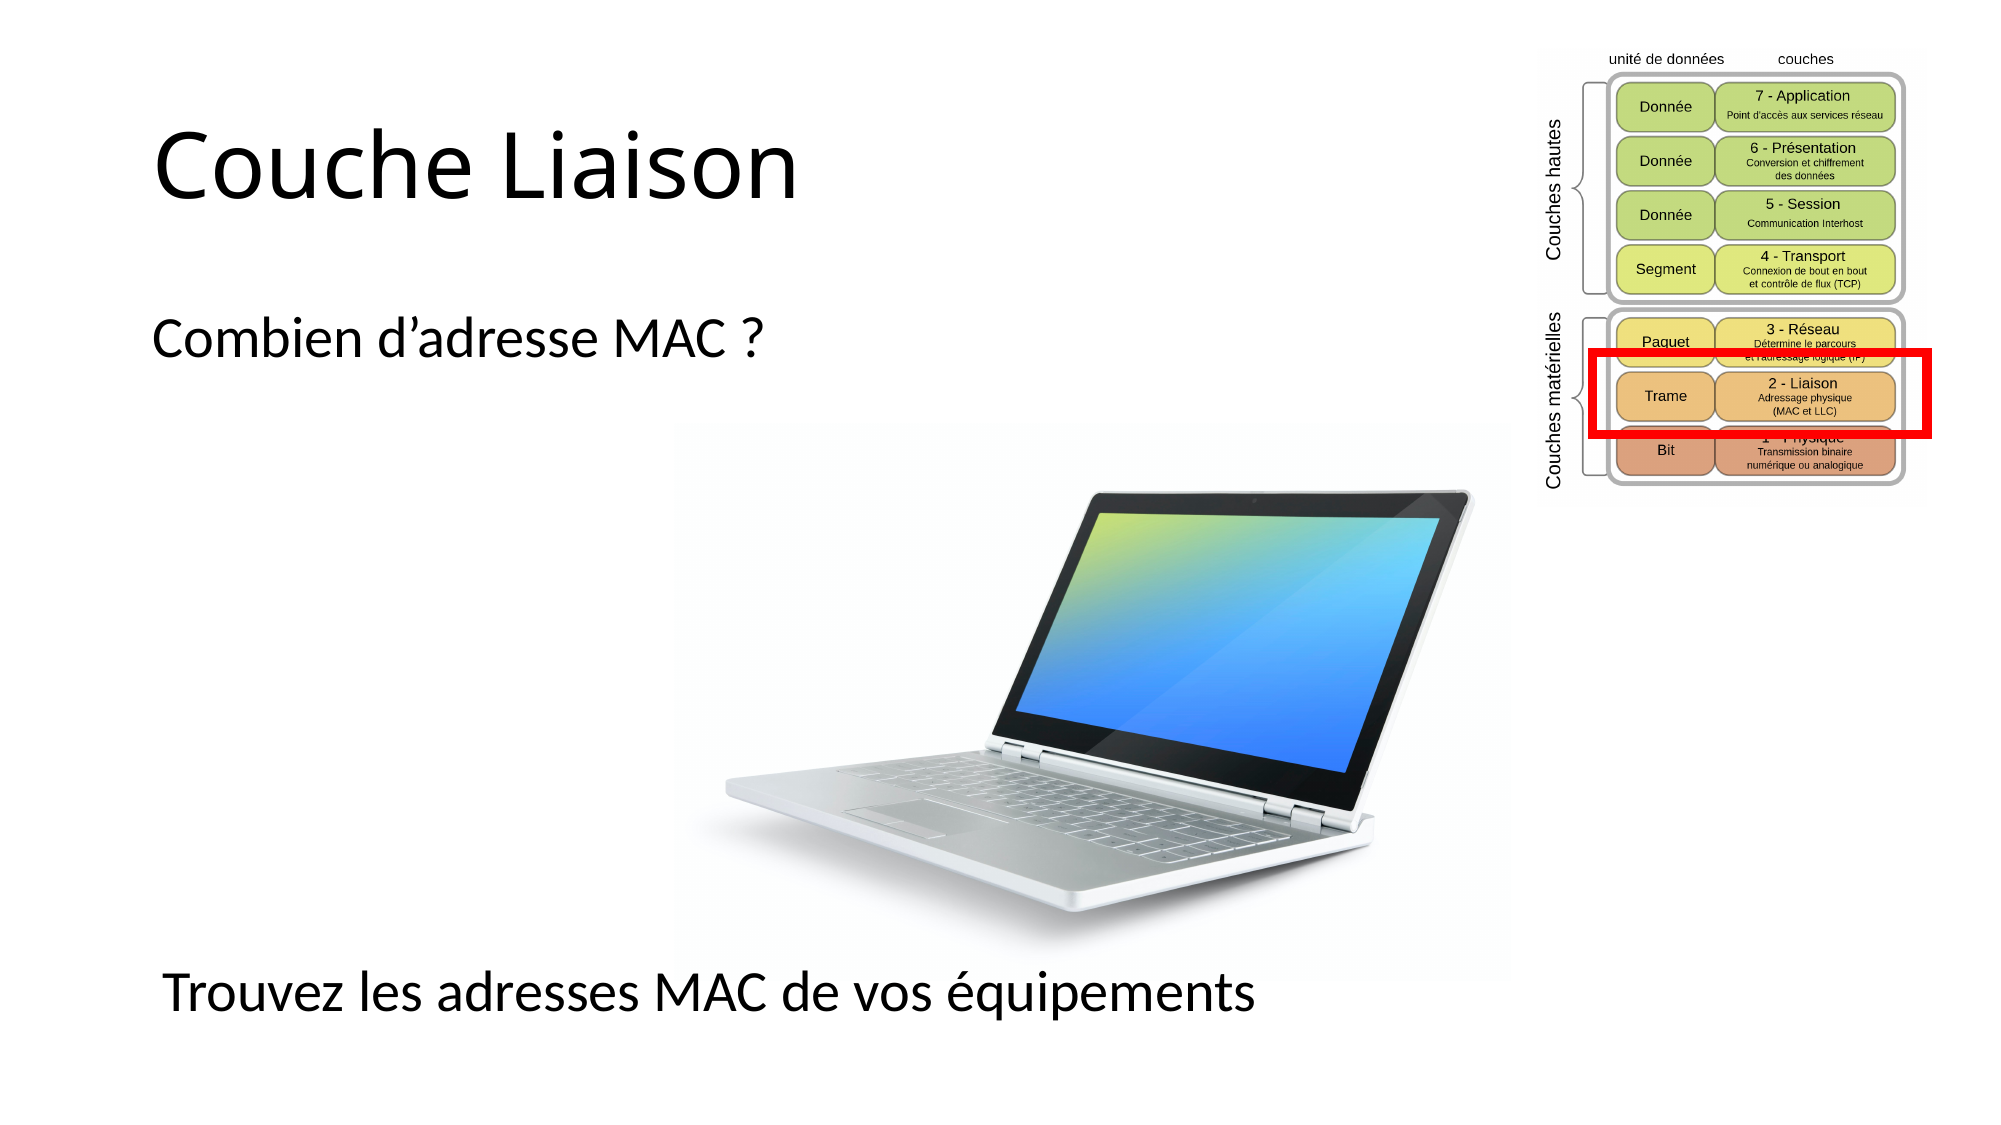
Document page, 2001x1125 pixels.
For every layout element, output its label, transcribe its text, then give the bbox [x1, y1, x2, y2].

title Couche Liaison [137, 59, 1537, 278]
picture [1537, 48, 1927, 348]
text_box Combien d’adresse MAC ? [137, 299, 1863, 1014]
picture [1863, 357, 1922, 430]
picture [1863, 439, 1927, 507]
text_box Trouvez les adresses MAC de vos équipements [147, 960, 1273, 1034]
